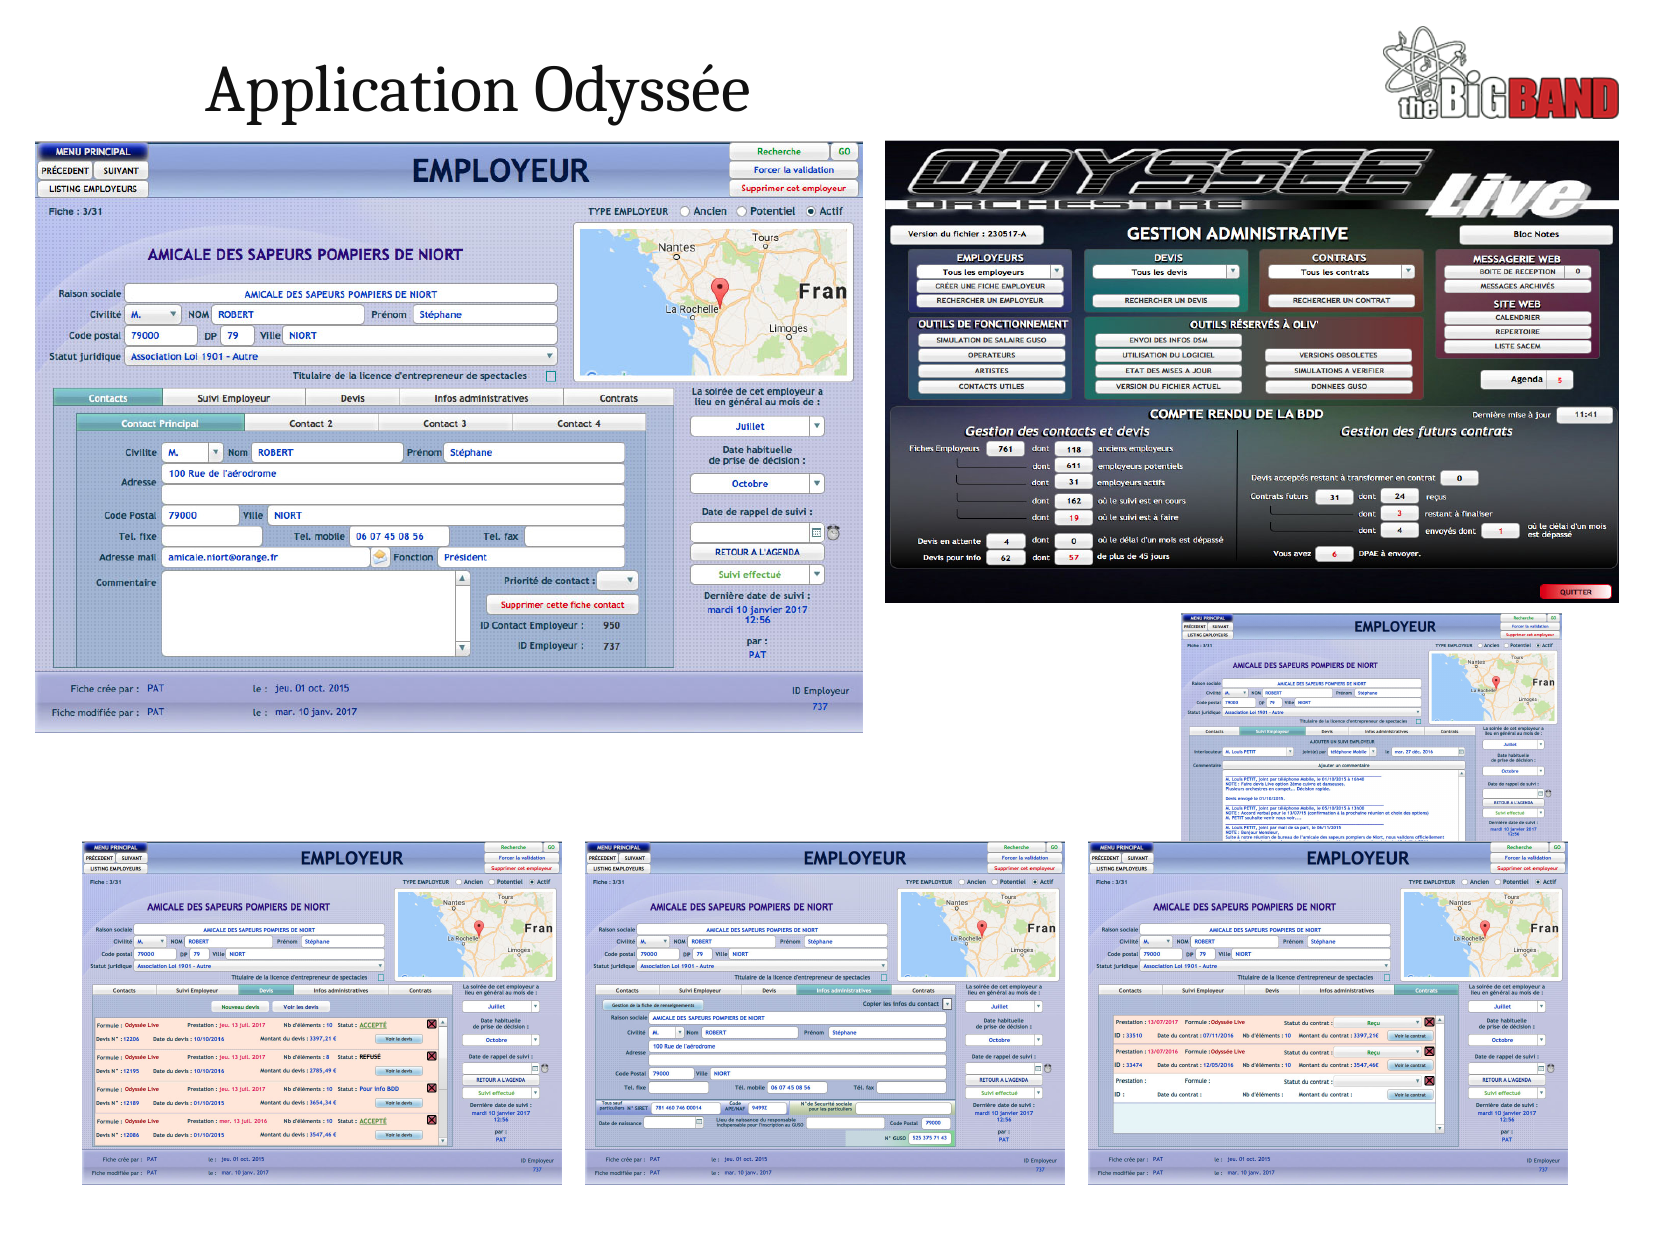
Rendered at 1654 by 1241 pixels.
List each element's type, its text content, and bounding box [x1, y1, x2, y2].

picture [82, 841, 562, 1185]
picture [1088, 613, 1568, 1185]
picture [885, 140, 1619, 603]
title Application Odyssée [70, 25, 886, 154]
picture [585, 841, 1065, 1185]
picture [1383, 26, 1619, 119]
picture [35, 141, 863, 733]
